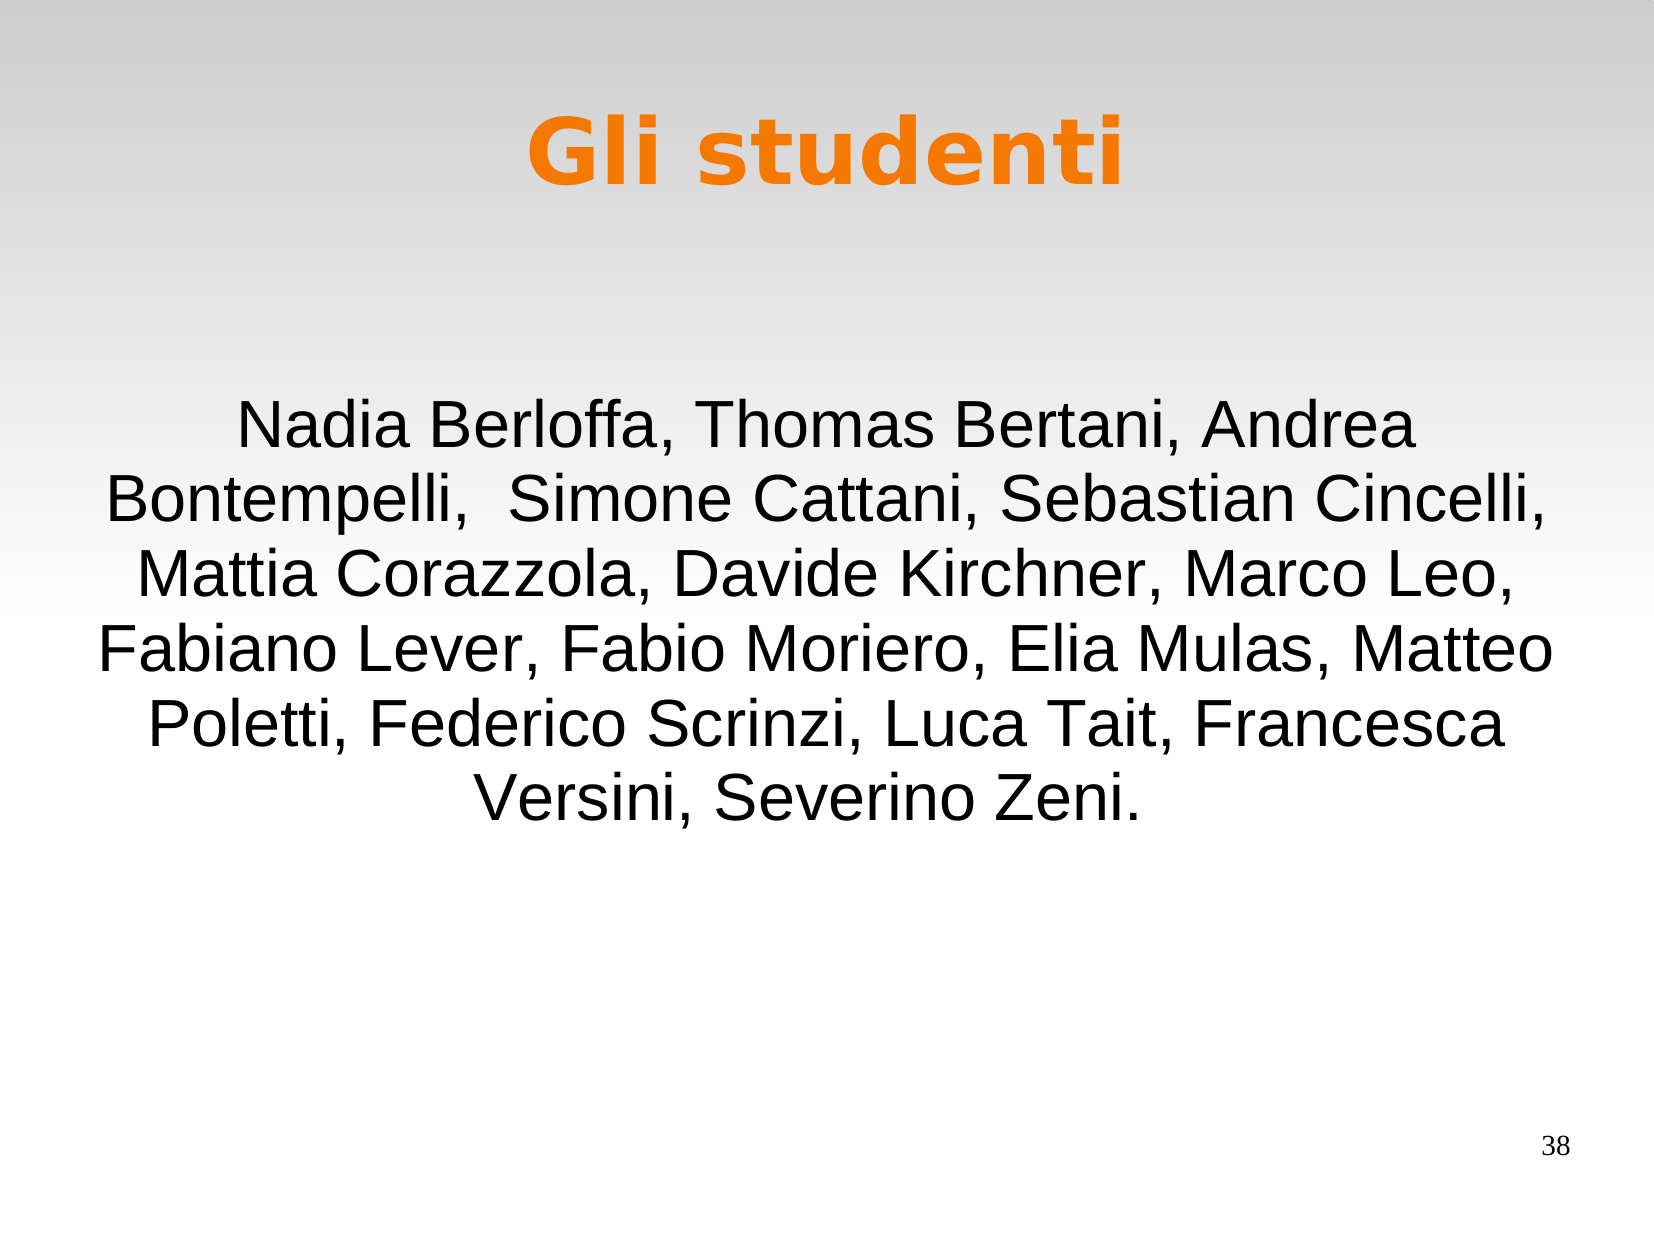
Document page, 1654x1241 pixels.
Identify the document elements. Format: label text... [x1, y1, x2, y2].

subtitle Nadia Berloffa, Thomas Bertani, Andrea Bontempelli, Simone Cattani, Sebastian Cincelli, Mattia Corazzola, Davide Kirchner, Marco Leo, Fabiano Lever, Fabio Moriero, Elia Mulas, Matteo Poletti, Federico Scrinzi, Luca Tait, Francesca Versini, Severino Zeni. [82, 208, 1571, 1013]
title Gli studenti [82, 56, 1571, 208]
